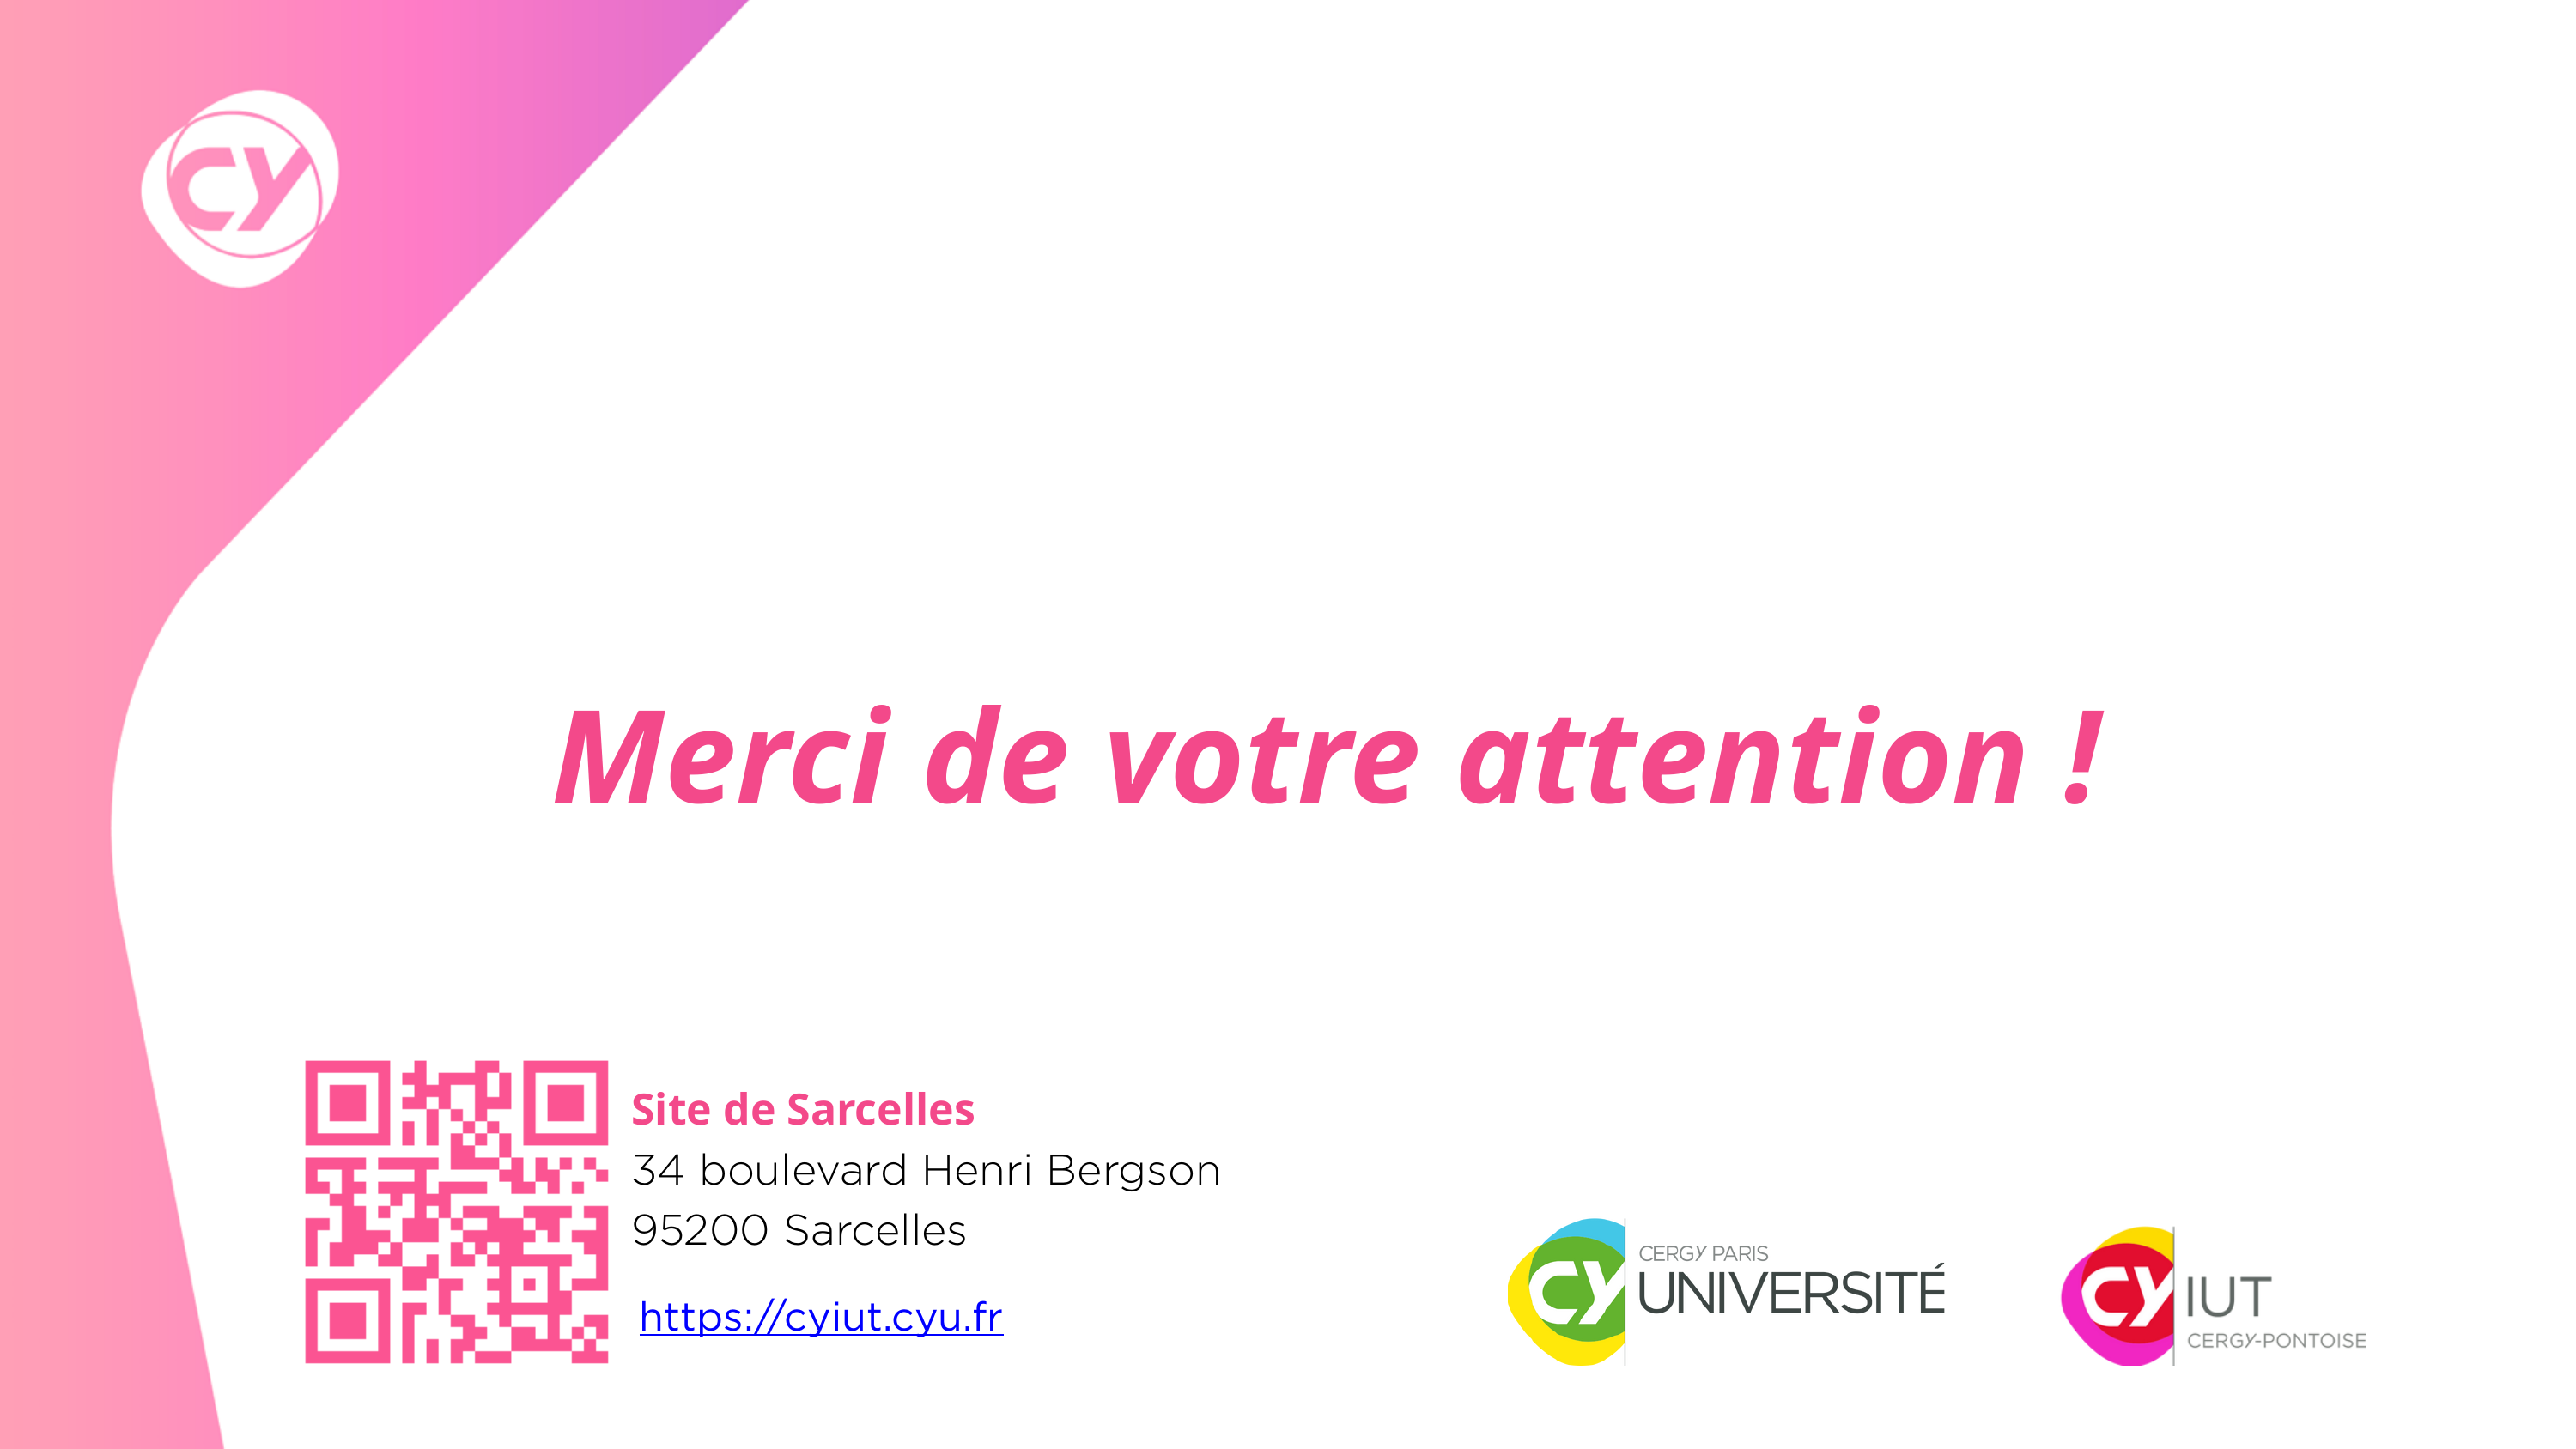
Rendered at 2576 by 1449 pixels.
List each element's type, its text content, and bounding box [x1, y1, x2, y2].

text_box https://cyiut.cyu.fr [631, 1282, 1012, 1340]
text_box Site de Sarcelles 34 boulevard Henri Bergson 95200 Sarcelles [631, 1073, 1343, 1254]
text_box [0, 0, 2576, 1449]
text_box Merci de votre attention ! [495, 647, 2158, 829]
picture [256, 1011, 659, 1415]
